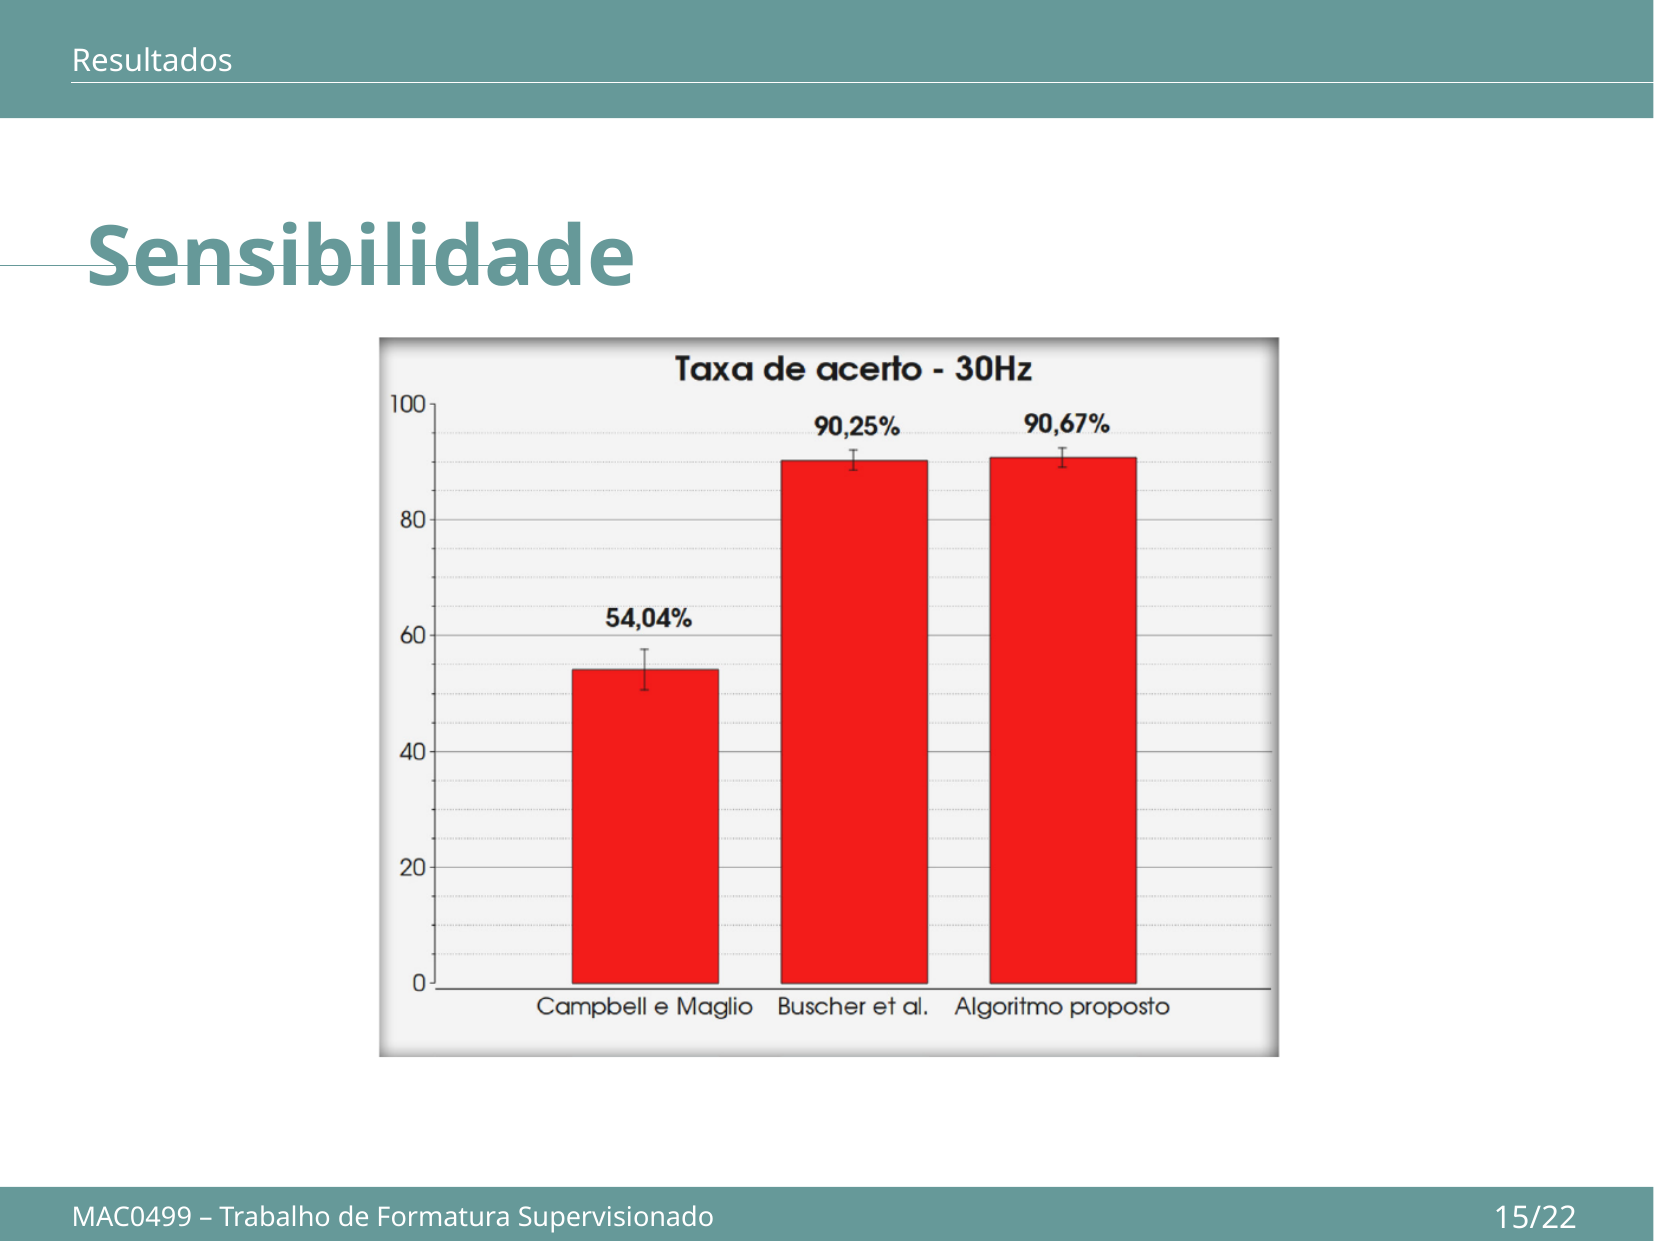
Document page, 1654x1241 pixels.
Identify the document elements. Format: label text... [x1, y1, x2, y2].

text_box [0, 0, 1654, 119]
picture [370, 328, 1283, 1063]
title 15/22 [1429, 1187, 1578, 1241]
title Resultados [71, 83, 987, 89]
title MAC0499 – Trabalho de Formatura Supervisionado [71, 1187, 1241, 1241]
text_box [0, 1186, 1654, 1241]
text_box Sensibilidade [71, 188, 1572, 288]
title Resultados [71, 29, 987, 82]
